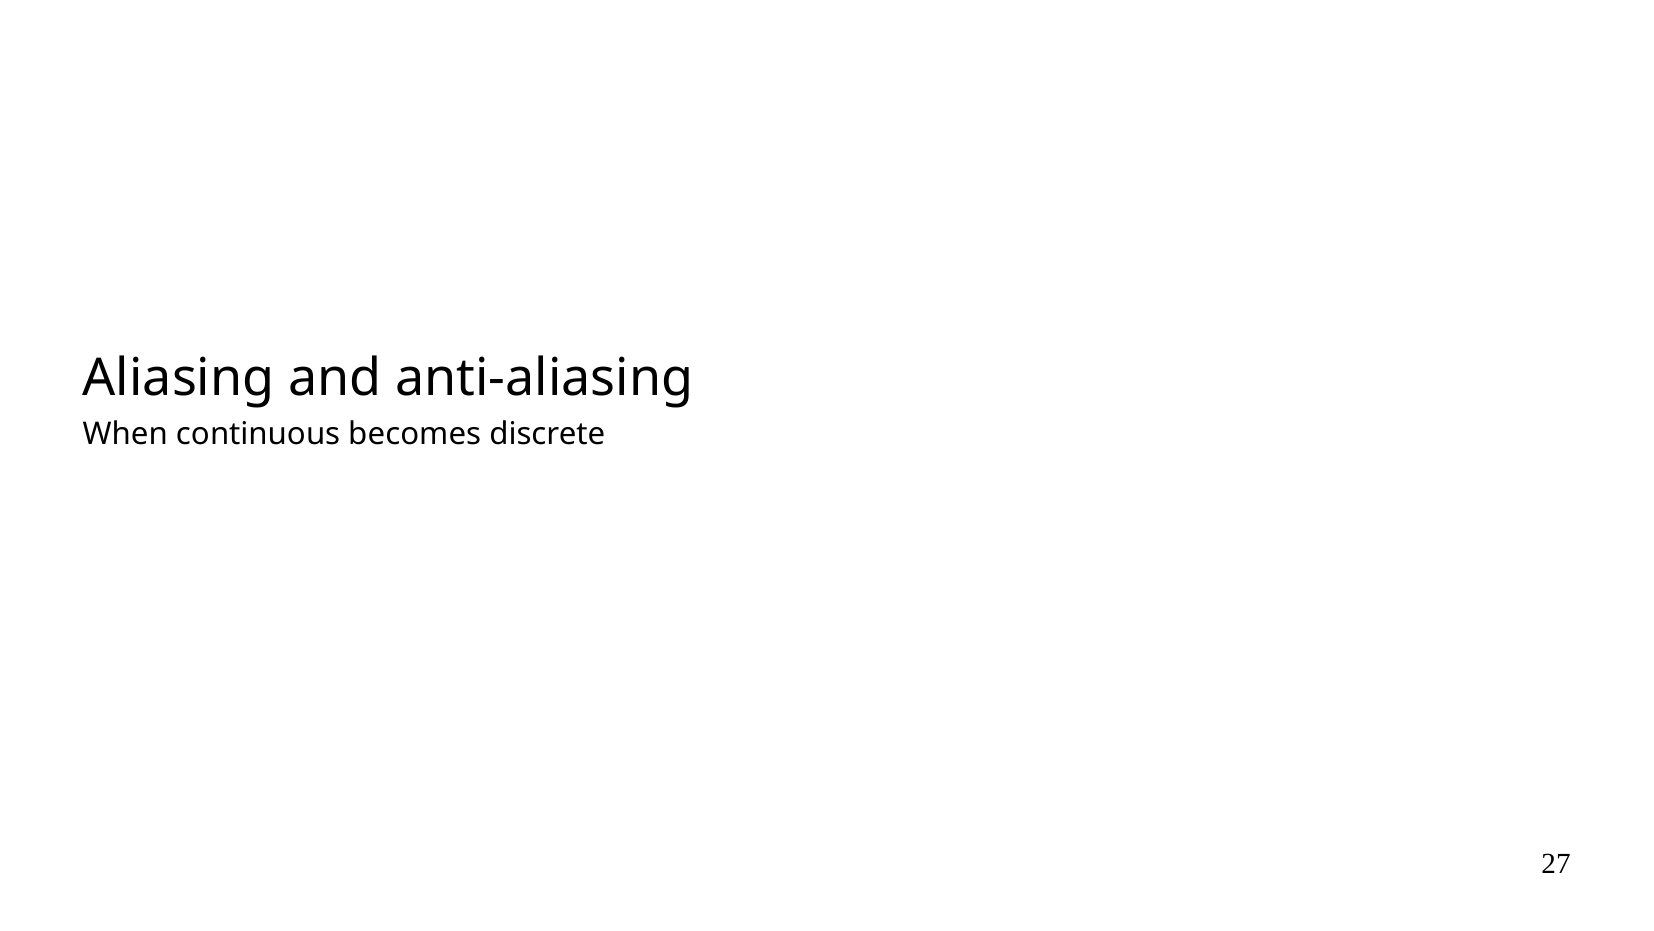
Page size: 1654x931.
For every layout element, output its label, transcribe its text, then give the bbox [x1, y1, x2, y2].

subtitle Aliasing and anti-aliasing When continuous becomes discrete [82, 37, 1571, 757]
